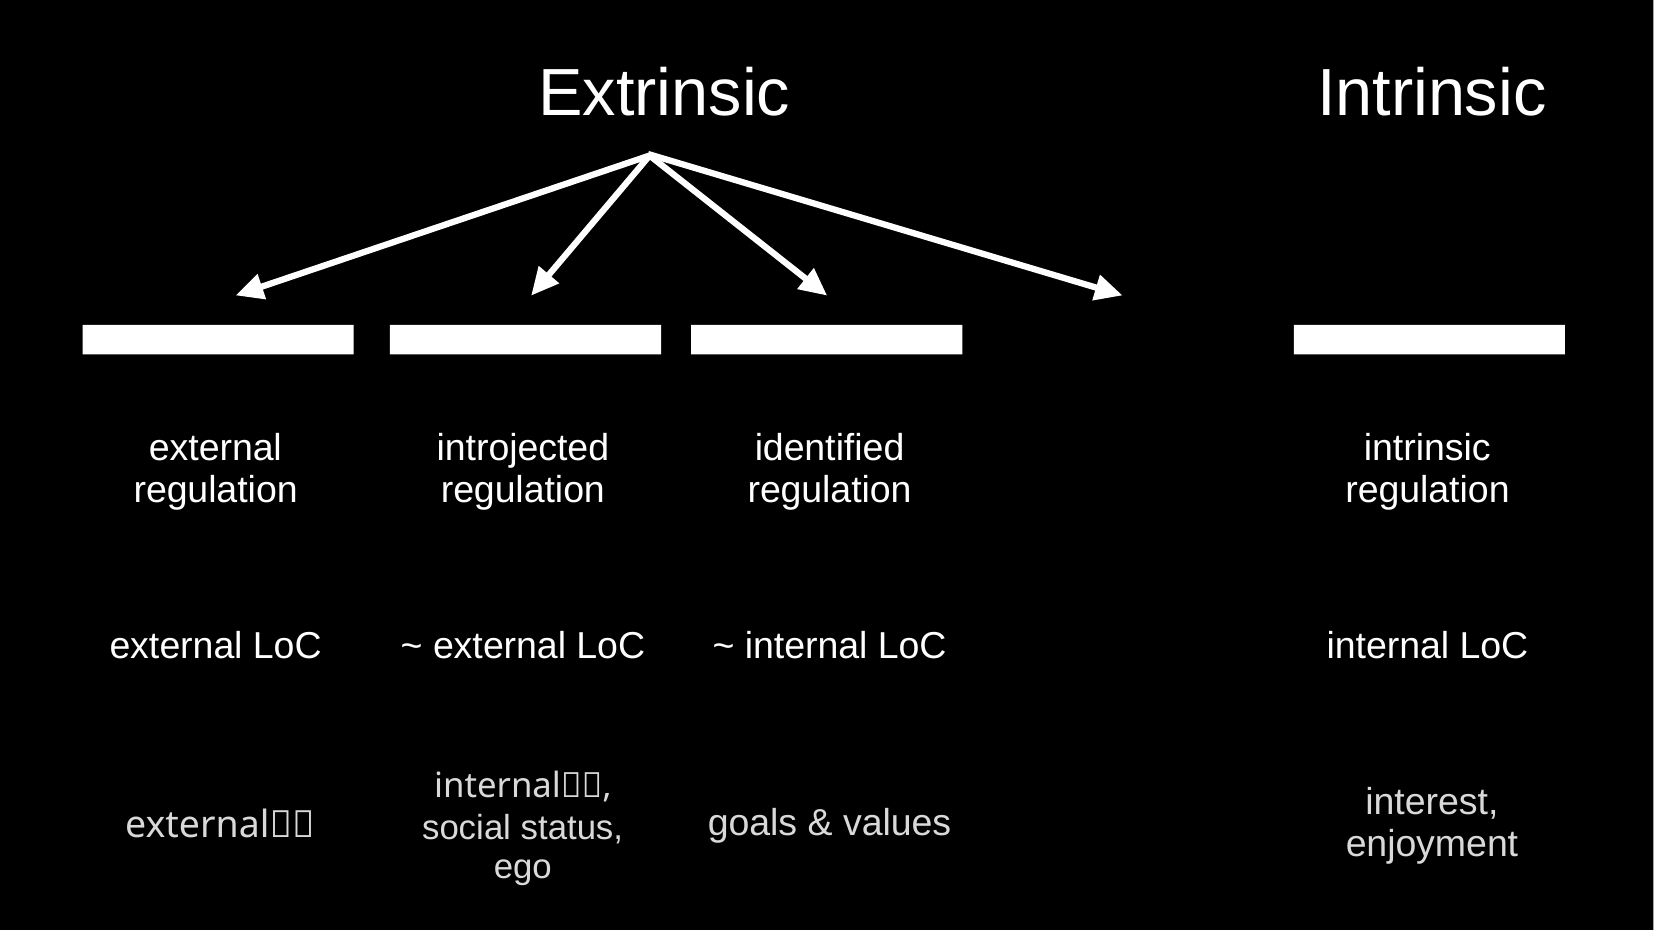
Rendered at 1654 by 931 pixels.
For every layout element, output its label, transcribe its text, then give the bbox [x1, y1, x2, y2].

list external regulation [82, 405, 349, 532]
list interest, enjoyment [1299, 759, 1565, 886]
list introjected regulation [390, 405, 656, 532]
list ~ external LoC [390, 582, 656, 709]
text_box [1293, 324, 1565, 355]
list Intrinsic [1299, 29, 1565, 156]
list external LoC [82, 582, 349, 709]
list intrinsic regulation [1294, 405, 1561, 532]
list ~ internal LoC [696, 582, 963, 709]
list internal🥕🏒, social status, ego [390, 759, 656, 886]
text_box [389, 324, 662, 355]
list Extrinsic [531, 29, 798, 156]
list external🥕🏒 [87, 759, 353, 886]
text_box [82, 324, 354, 355]
list identified regulation [696, 405, 963, 532]
list internal LoC [1294, 582, 1561, 709]
text_box [691, 324, 963, 355]
list goals & values [696, 759, 963, 886]
